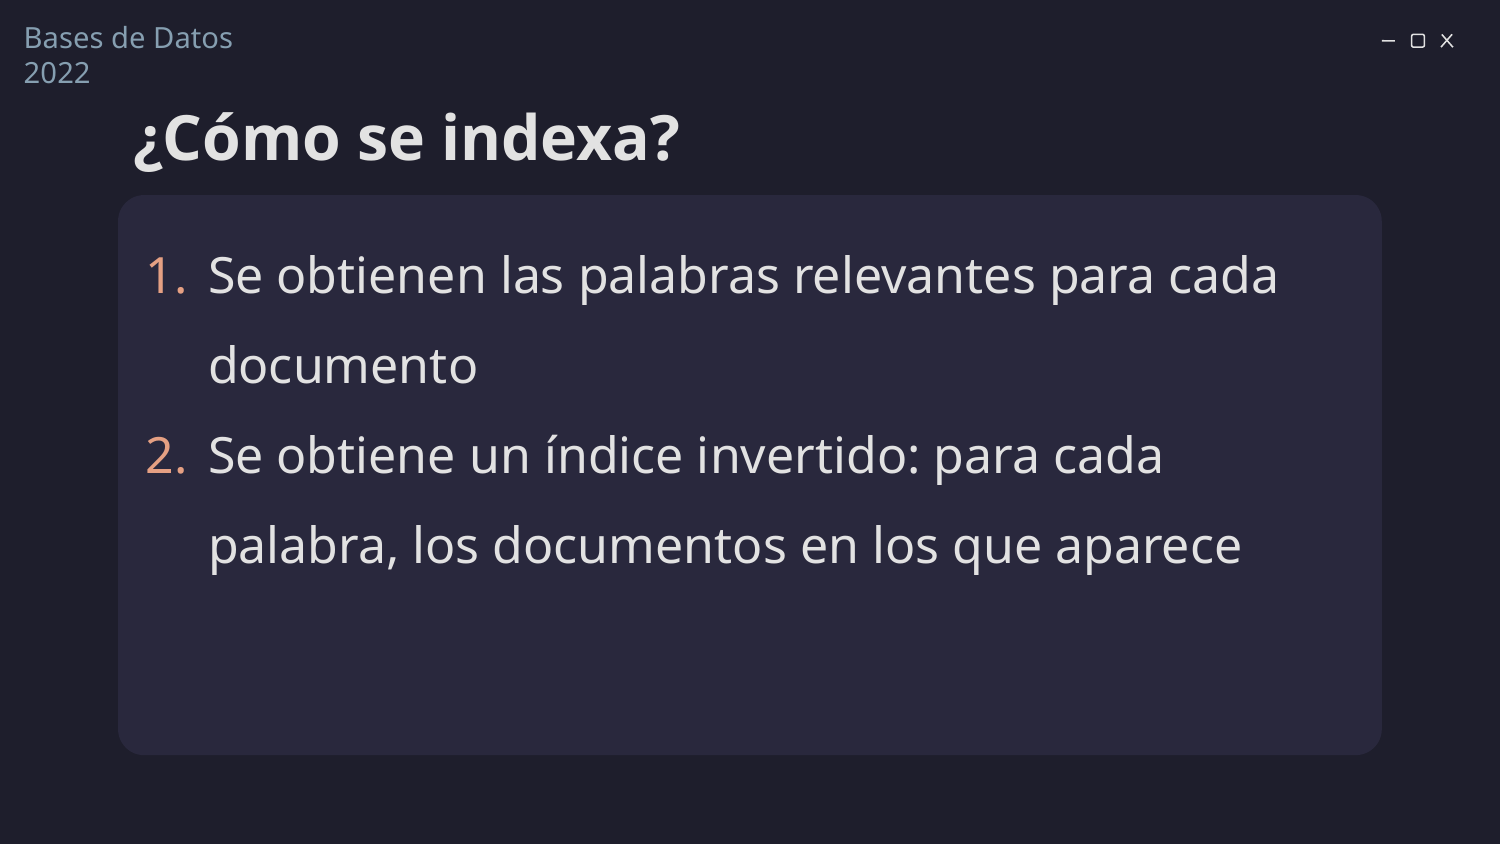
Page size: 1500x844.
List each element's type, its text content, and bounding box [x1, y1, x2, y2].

title ¿Cómo se indexa? [118, 88, 1382, 183]
list Se obtienen las palabras relevantes para cada documento Se obtiene un índice invertido: para cada palabra, los documentos en los que aparece [118, 198, 1382, 754]
